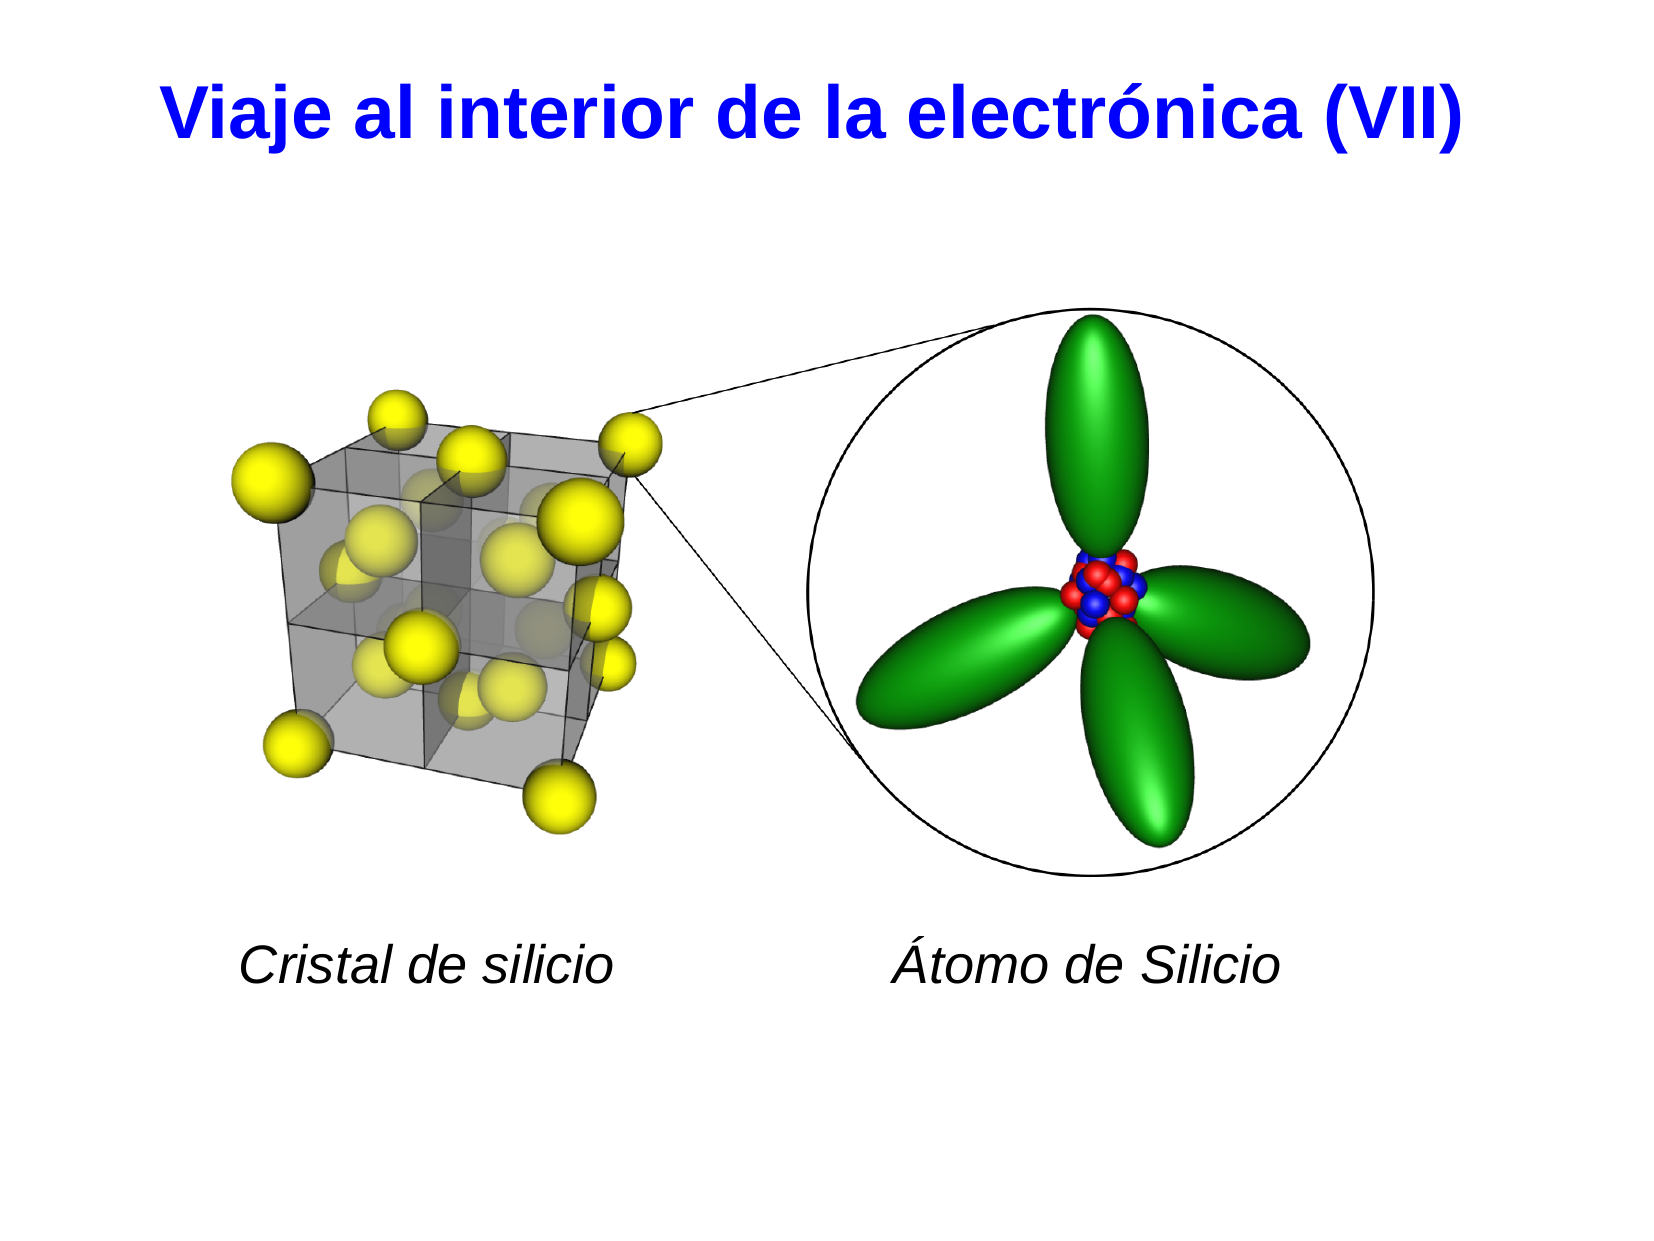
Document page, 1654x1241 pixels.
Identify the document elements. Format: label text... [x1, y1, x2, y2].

picture [195, 284, 1401, 895]
text_box Cristal de silicio [165, 930, 691, 999]
text_box Átomo de Silicio [825, 930, 1351, 999]
text_box Viaje al interior de la electrónica (VII) [64, 59, 1561, 166]
